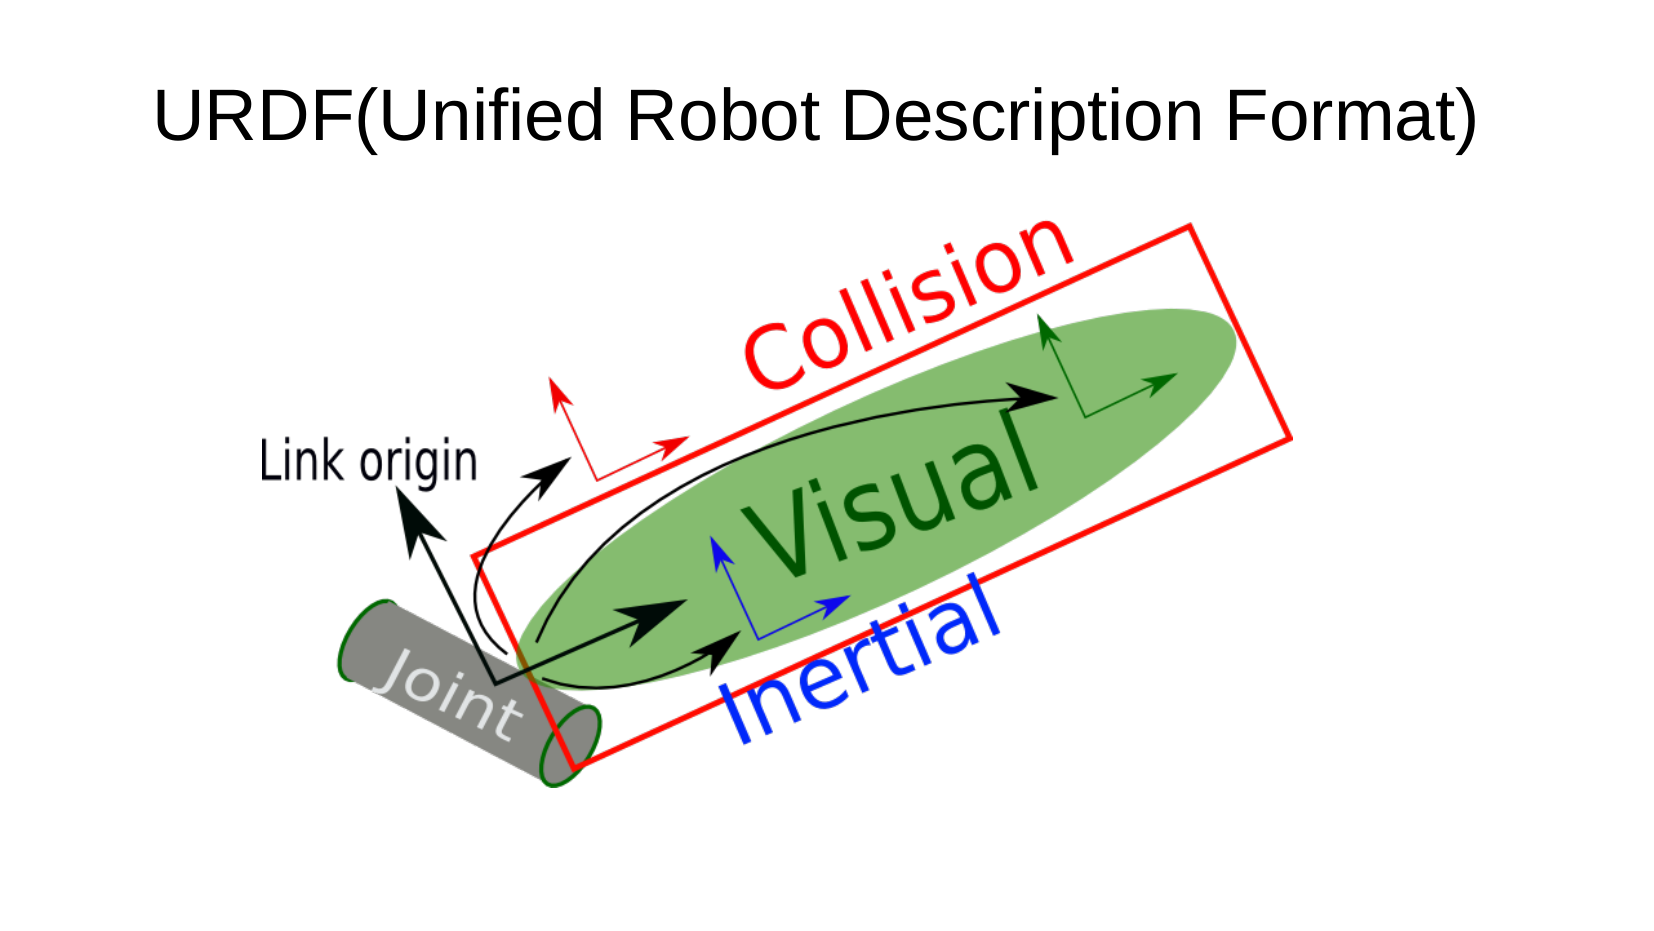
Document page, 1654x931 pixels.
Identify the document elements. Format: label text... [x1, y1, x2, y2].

picture [262, 216, 1293, 788]
title URDF(Unified Robot Description Format) [82, 37, 1571, 193]
